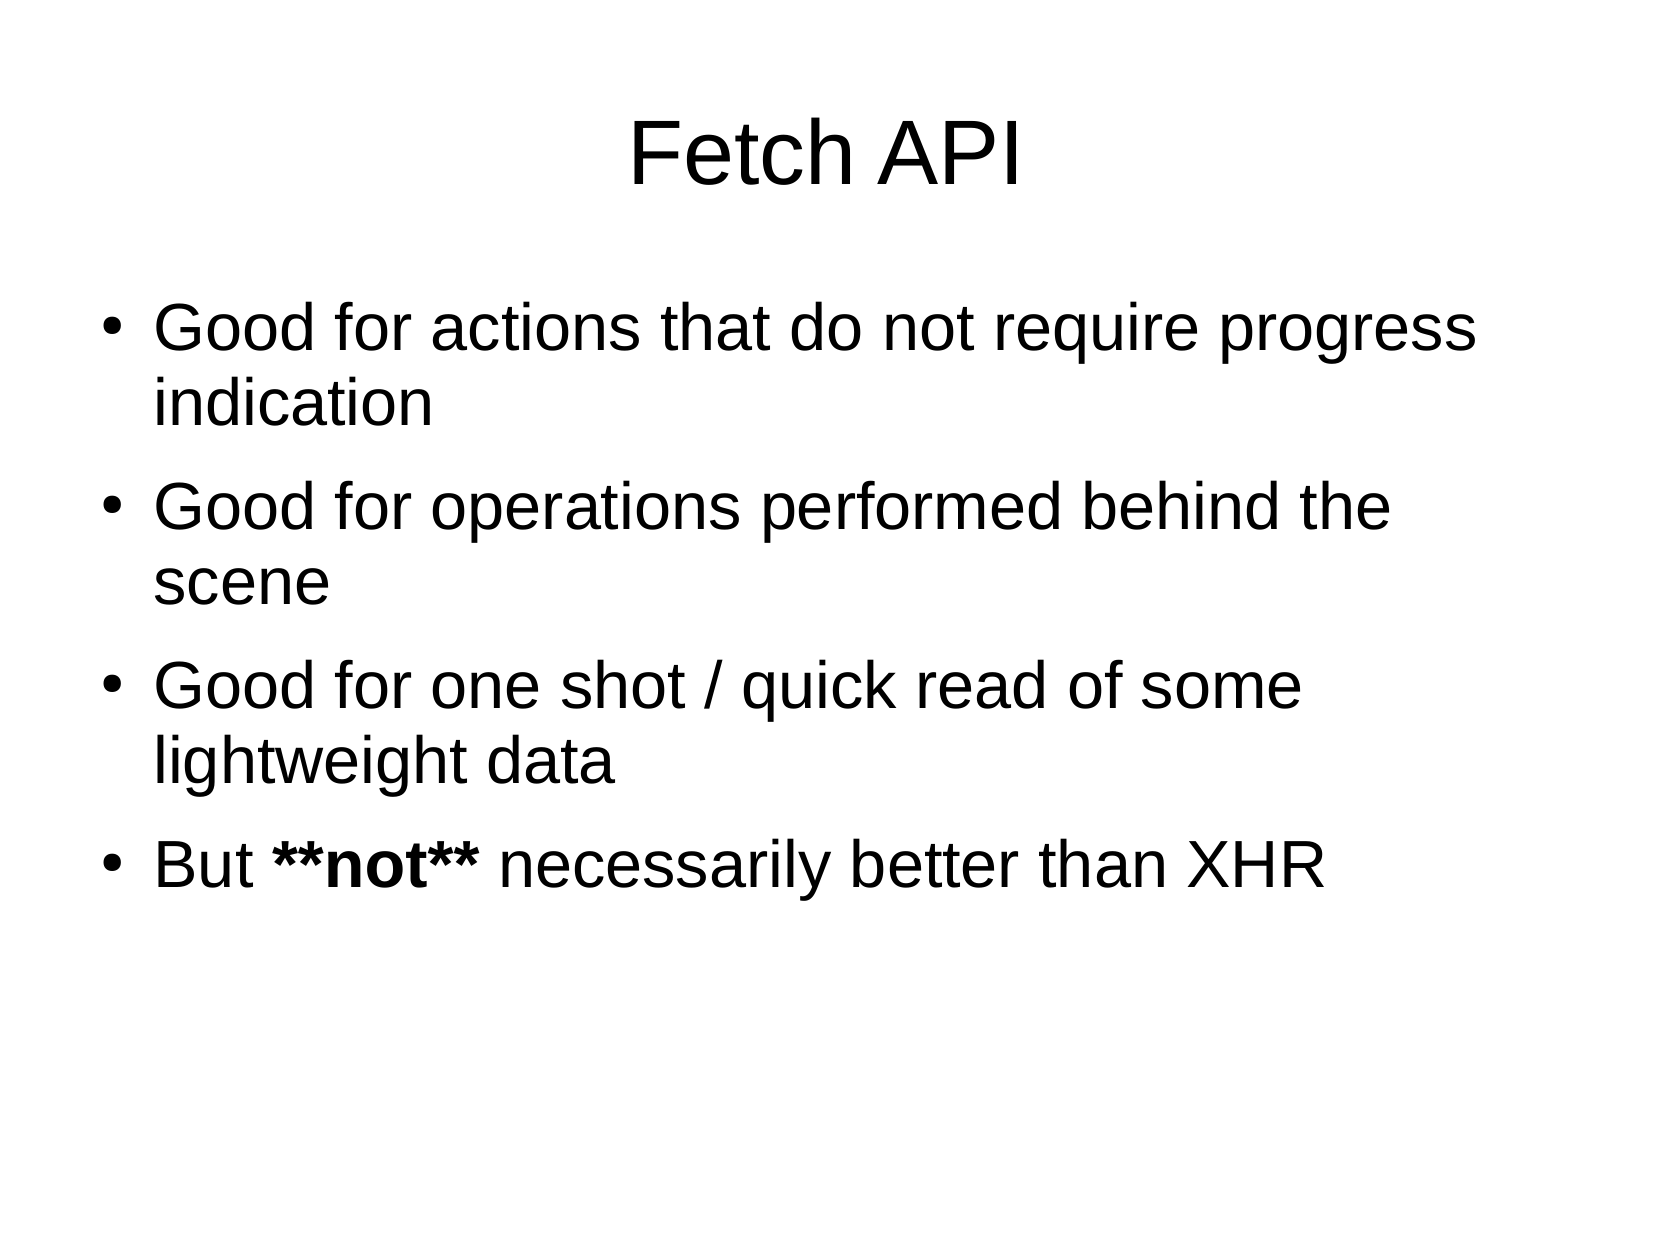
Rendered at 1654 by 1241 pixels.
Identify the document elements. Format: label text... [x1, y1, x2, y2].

title Fetch API [82, 49, 1571, 257]
list Good for actions that do not require progress indication Good for operations performed behind the scene Good for one shot / quick read of some lightweight data But **not** necessarily better than XHR [82, 290, 1571, 1010]
